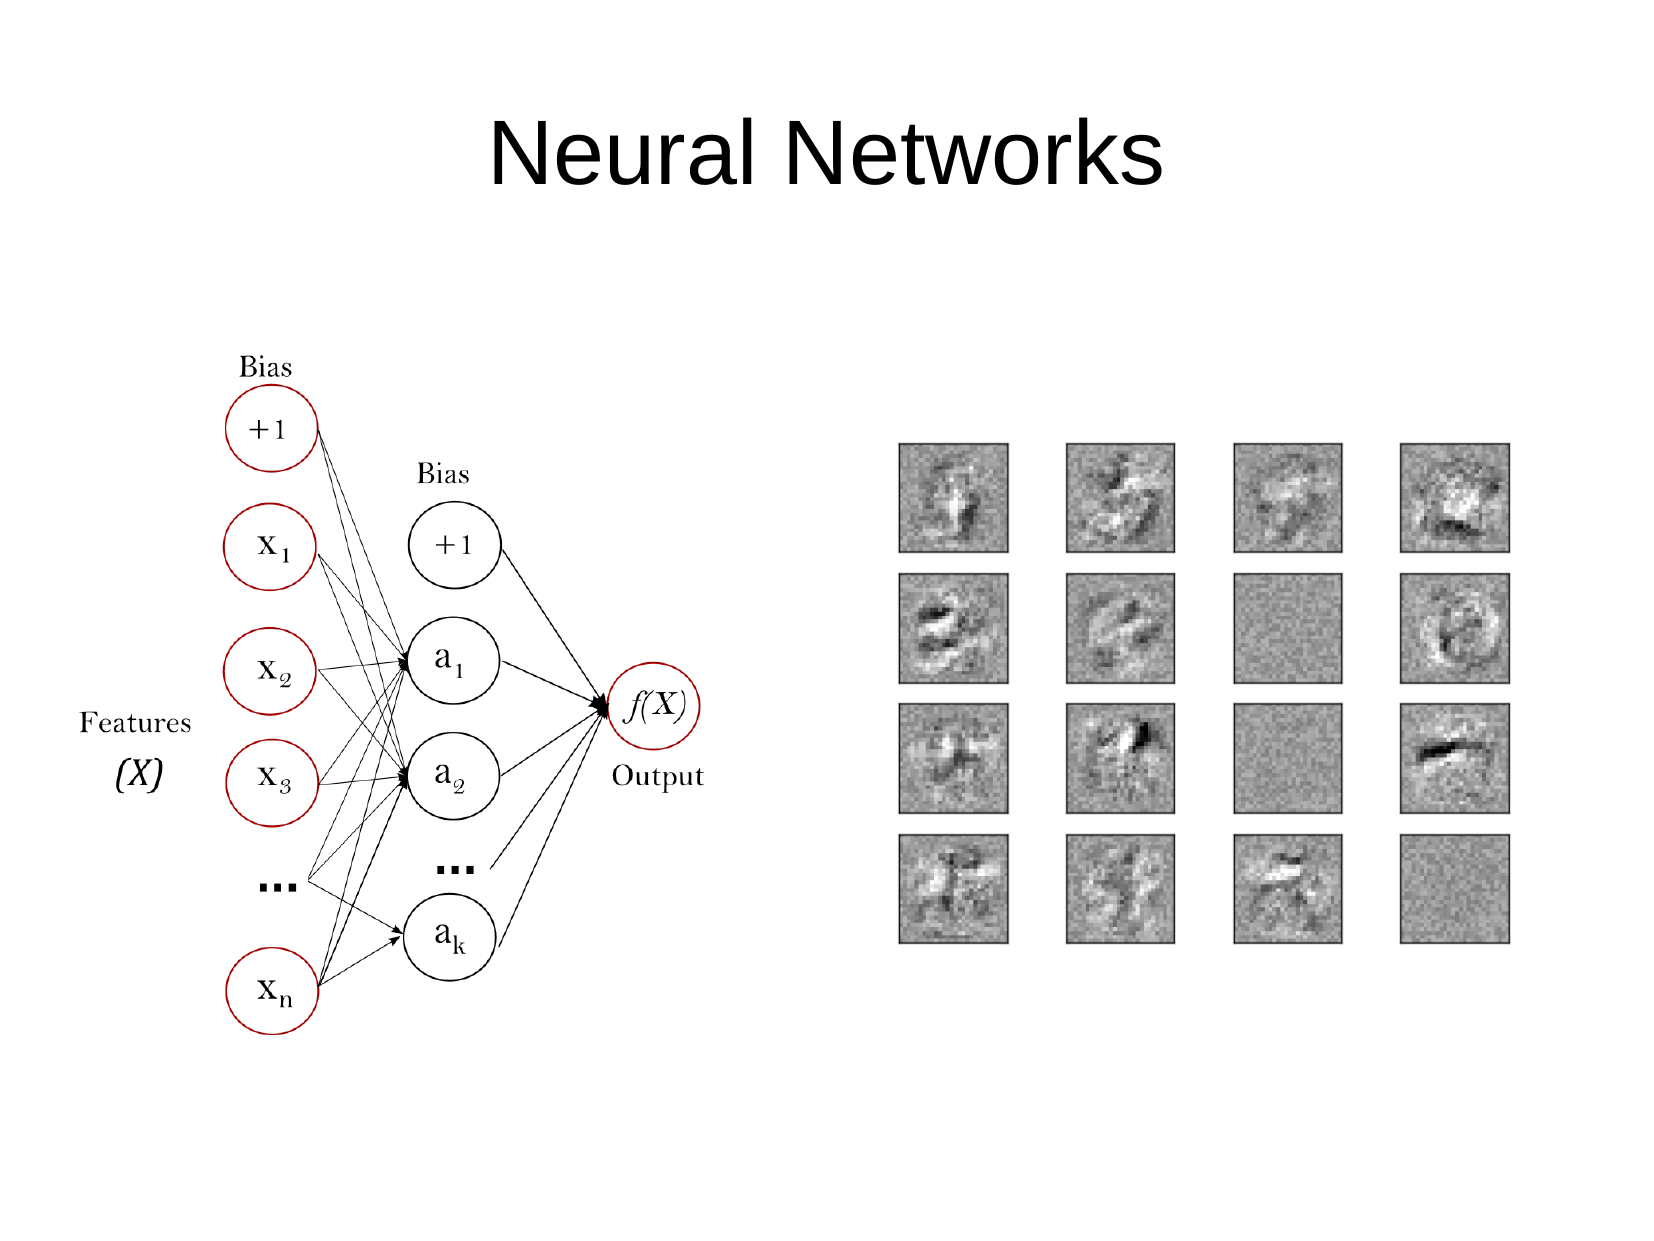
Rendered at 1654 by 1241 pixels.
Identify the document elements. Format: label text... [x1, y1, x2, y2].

picture [780, 381, 1607, 1005]
title Neural Networks [82, 49, 1571, 257]
picture [79, 355, 704, 1035]
